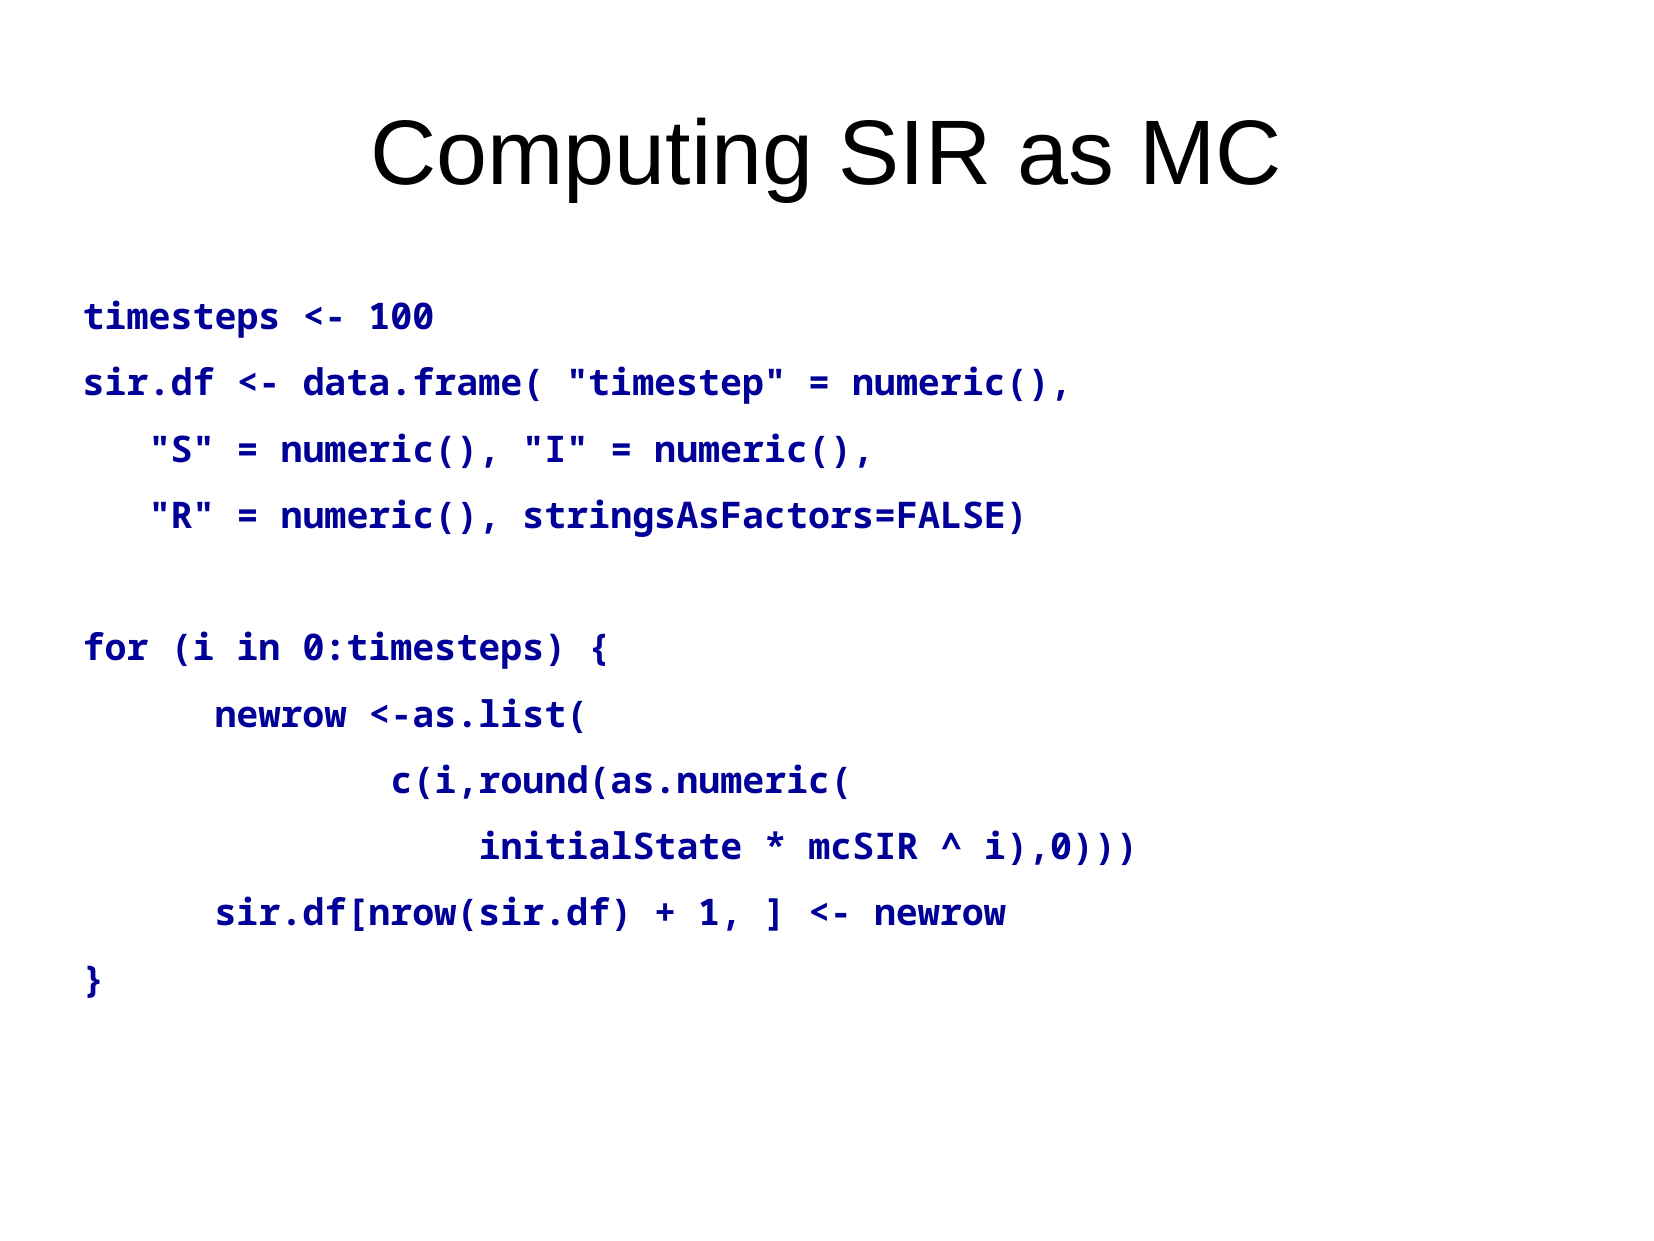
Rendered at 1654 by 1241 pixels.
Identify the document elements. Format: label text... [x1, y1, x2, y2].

title Computing SIR as MC [82, 49, 1571, 257]
list timesteps <- 100 sir.df <- data.frame( "timestep" = numeric(), "S" = numeric(), "I" = numeric(), "R" = numeric(), stringsAsFactors=FALSE) for (i in 0:timesteps) { newrow <-as.list( c(i,round(as.numeric( initialState * mcSIR ^ i),0))) sir.df[nrow(sir.df) + 1, ] <- newrow } [82, 290, 1571, 1010]
